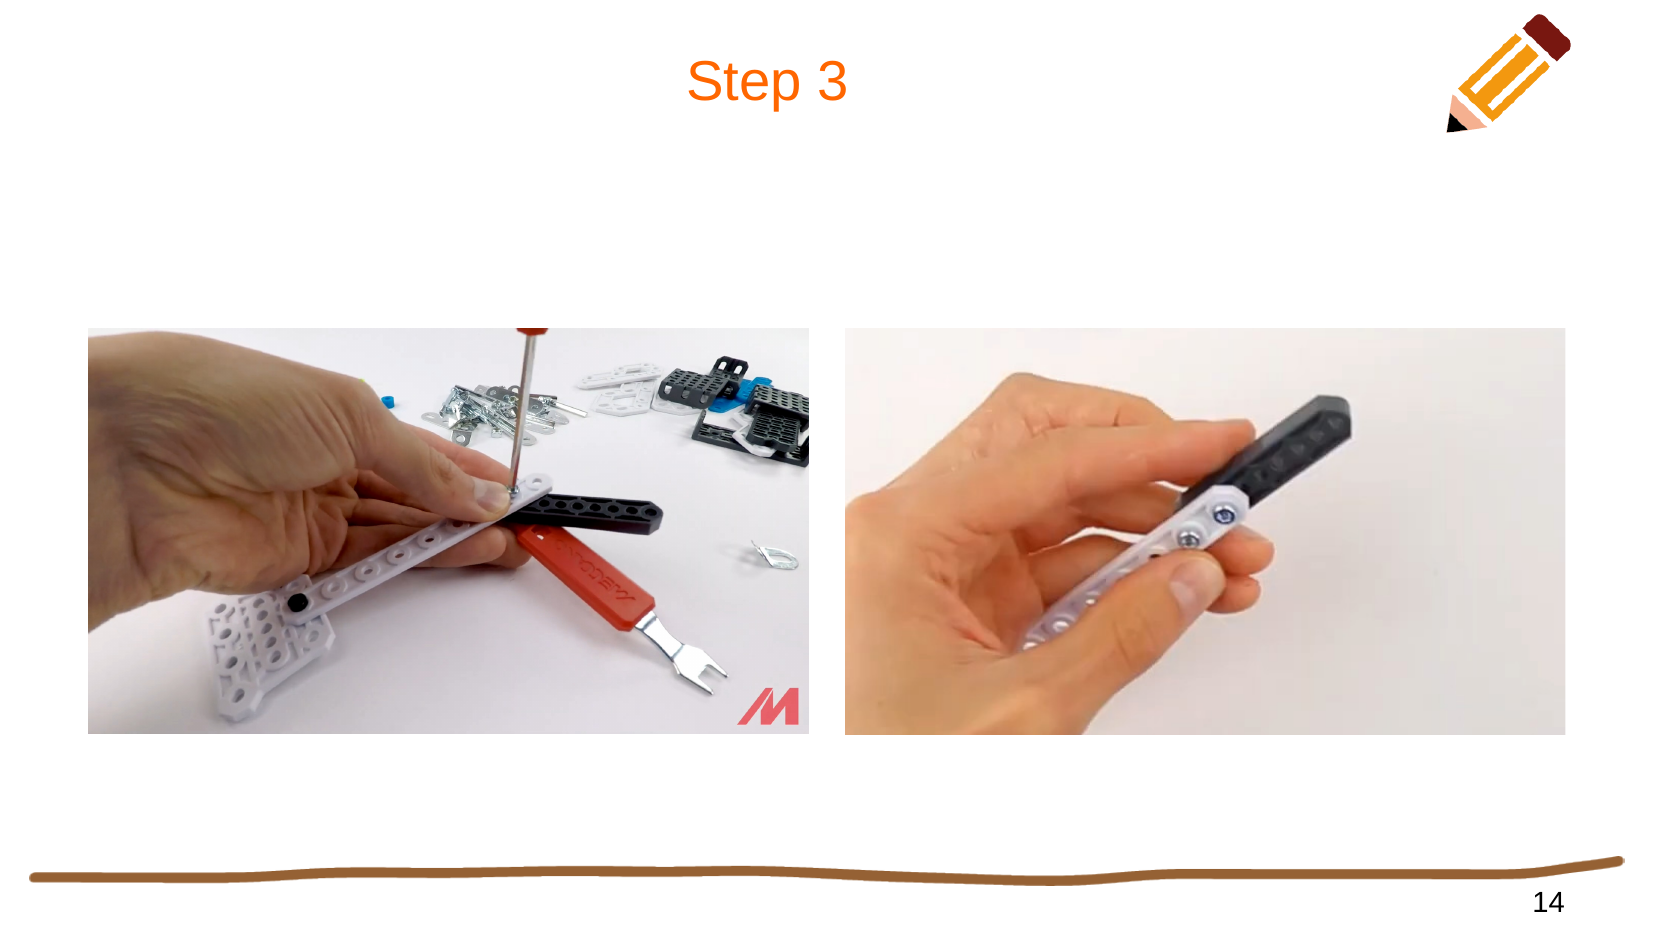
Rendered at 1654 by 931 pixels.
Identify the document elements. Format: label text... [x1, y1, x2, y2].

picture [845, 328, 1566, 735]
title Step 3 [88, 29, 1447, 133]
picture [1446, 14, 1571, 133]
picture [88, 328, 809, 735]
picture [29, 856, 1625, 886]
